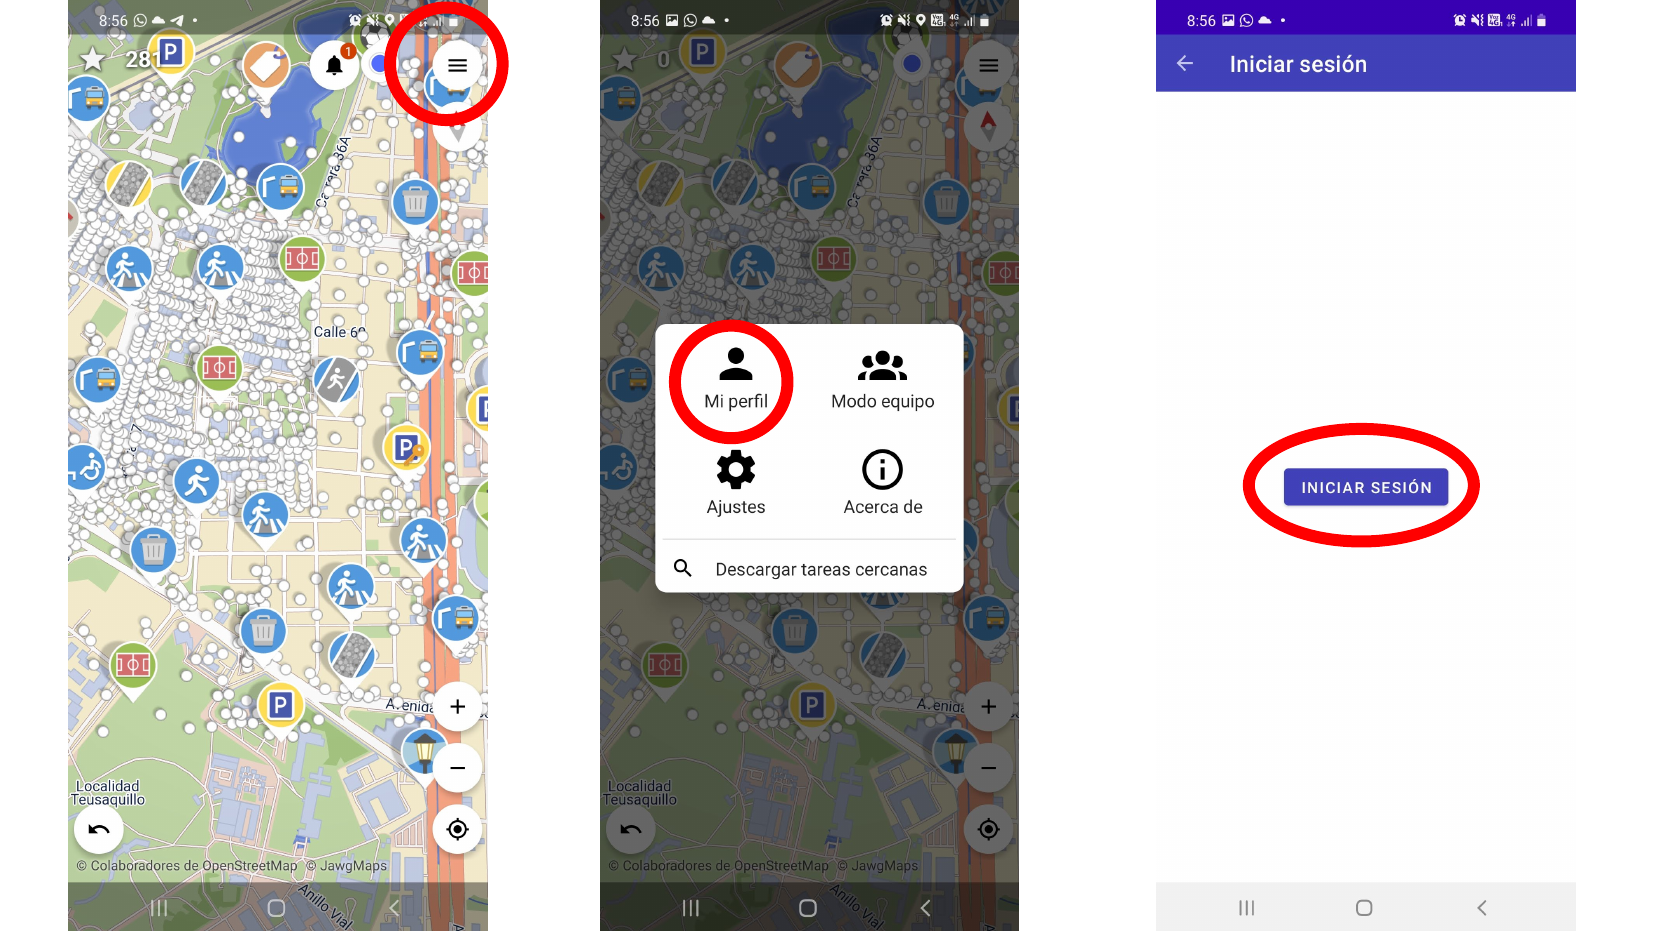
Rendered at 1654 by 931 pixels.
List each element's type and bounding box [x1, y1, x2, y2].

picture [600, 0, 1019, 931]
picture [1156, 0, 1576, 931]
picture [68, 0, 488, 931]
picture [397, 14, 488, 114]
